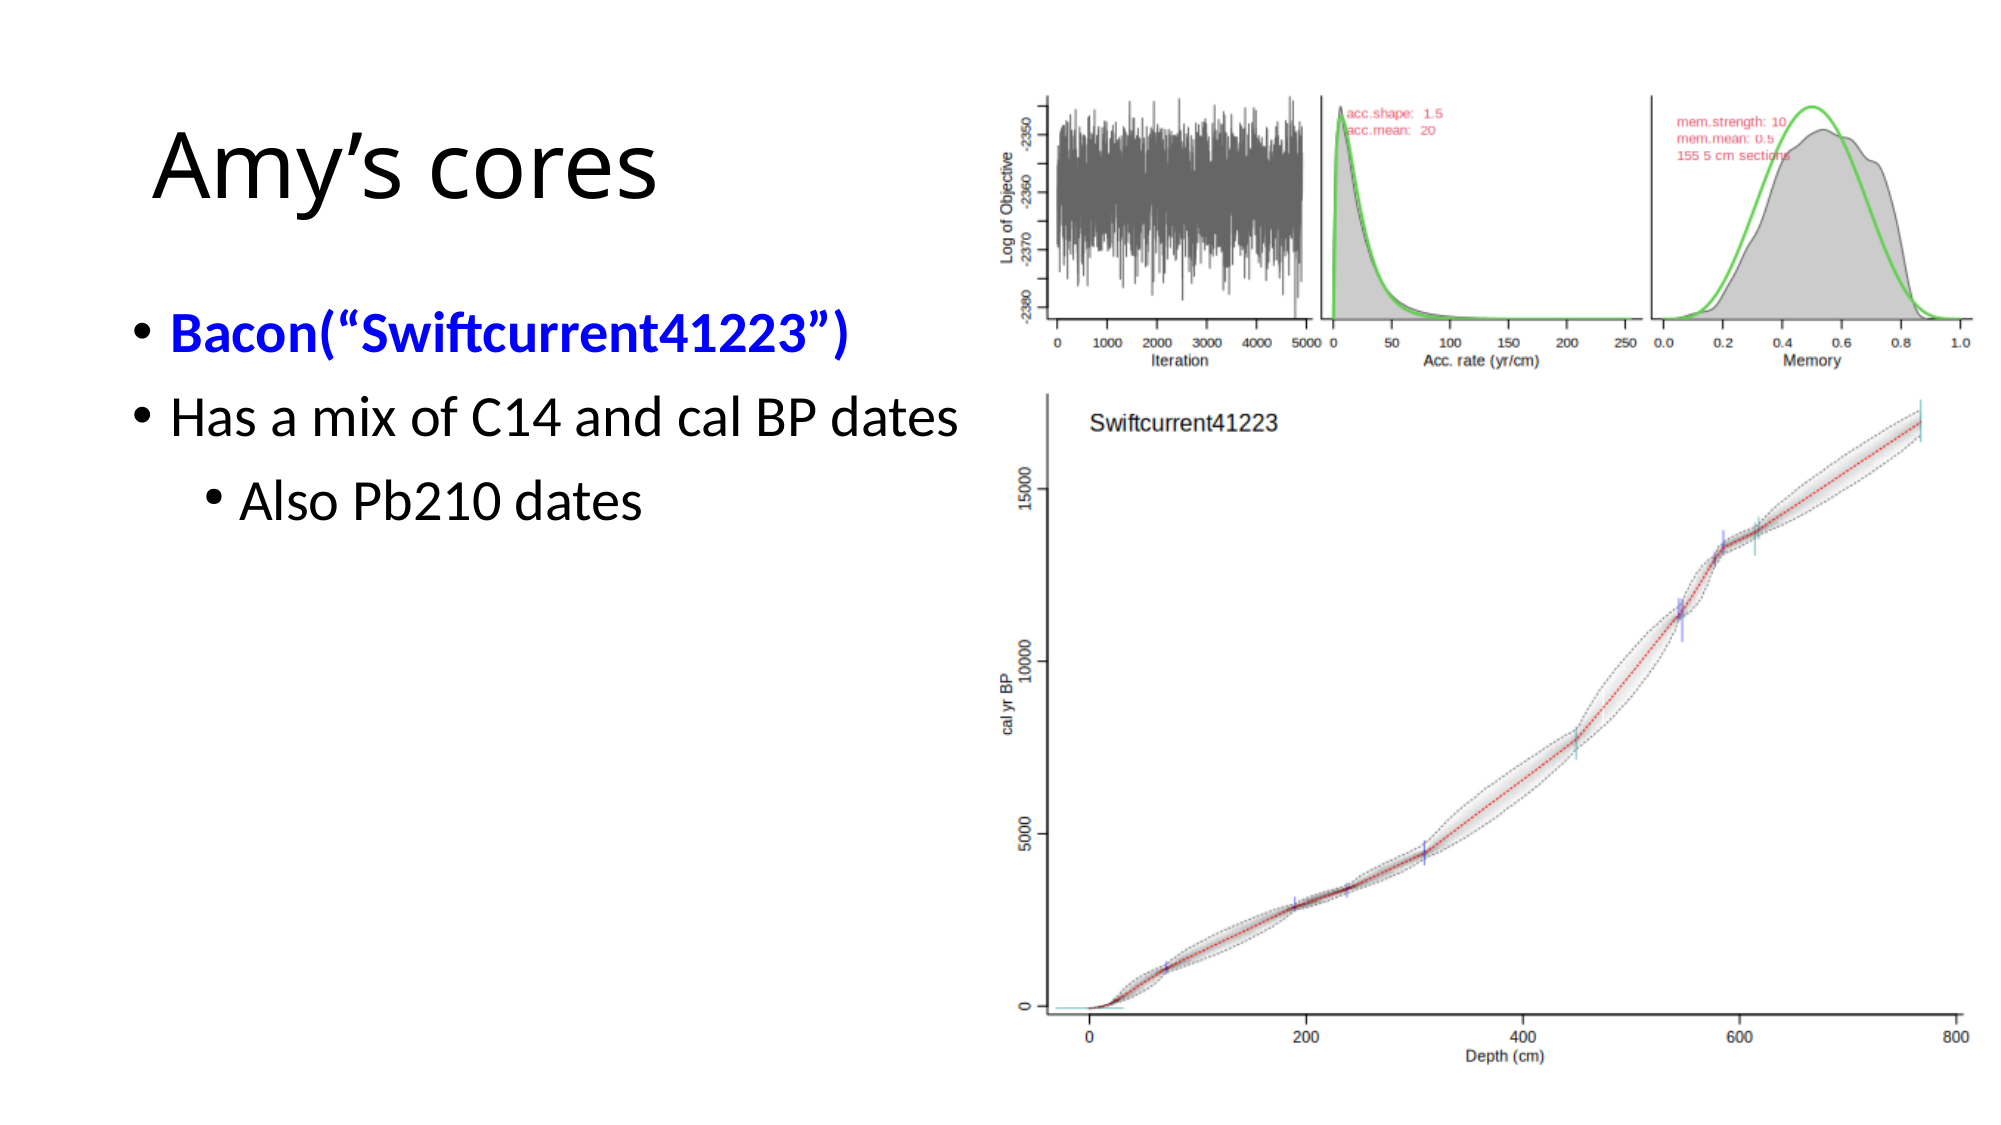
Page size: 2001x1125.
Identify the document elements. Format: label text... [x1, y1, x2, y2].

picture [996, 88, 1979, 1068]
text_box Amy’s cores [137, 59, 1863, 278]
text_box Bacon(“Swiftcurrent41223”) Has a mix of C14 and cal BP dates Also Pb210 dates [118, 295, 996, 1009]
